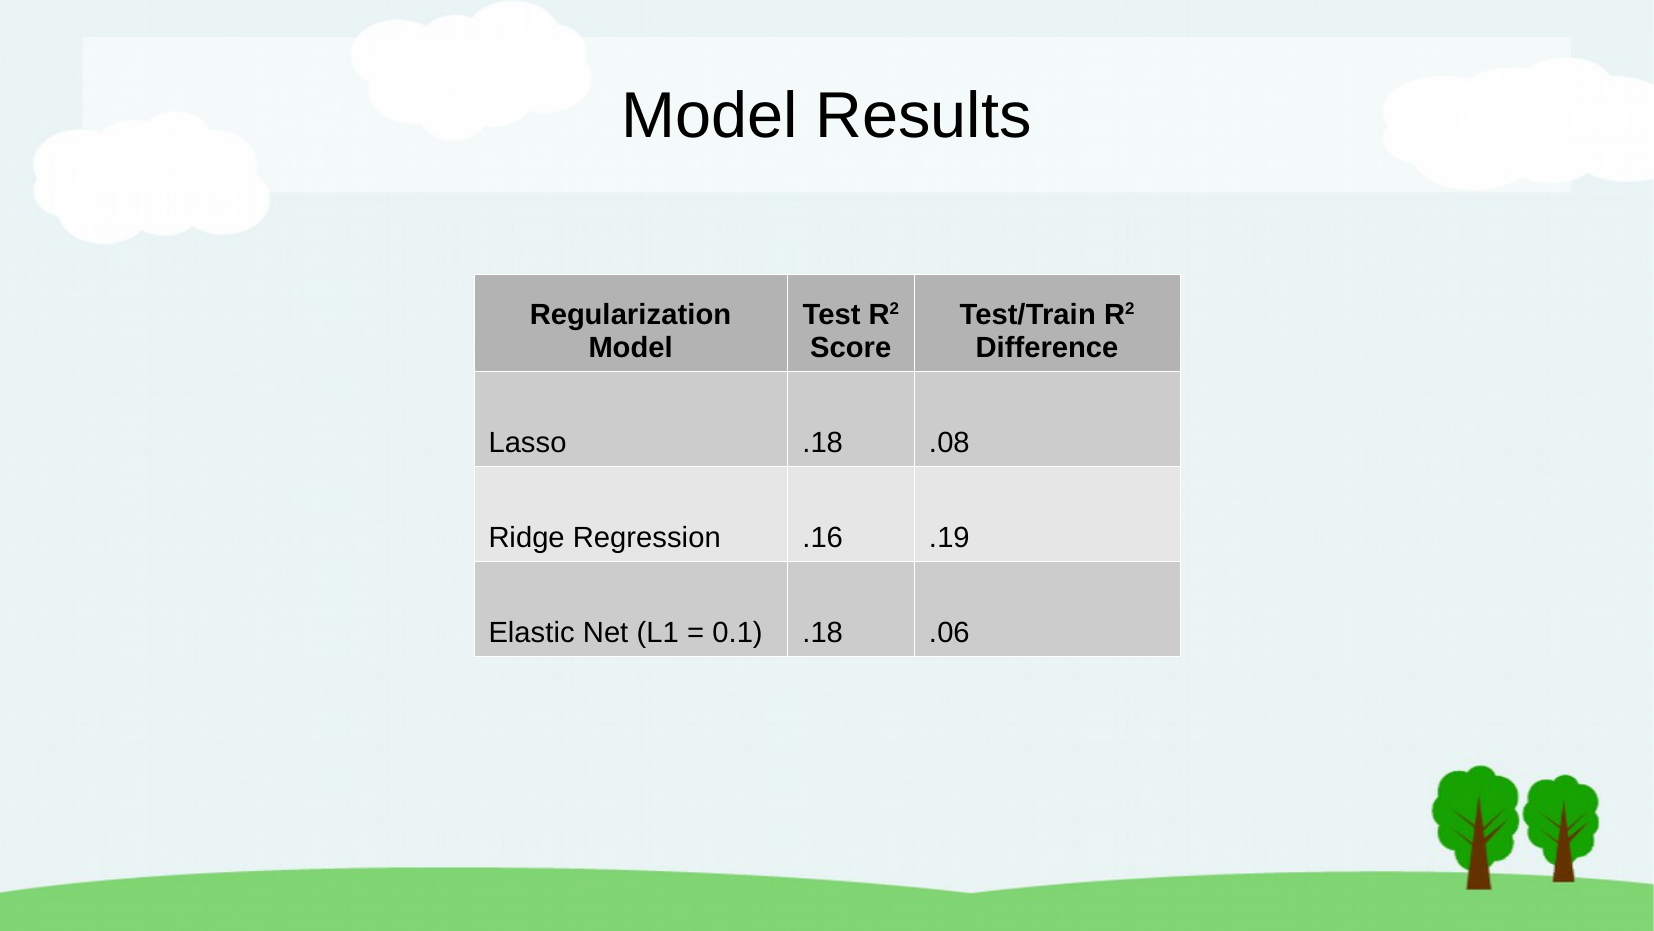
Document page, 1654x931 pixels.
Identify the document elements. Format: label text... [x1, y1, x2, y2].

title Model Results [82, 37, 1571, 193]
table_cell .08 [915, 372, 1180, 466]
table_cell Ridge Regression [475, 467, 787, 561]
table_cell .18 [788, 372, 914, 466]
table_cell .18 [788, 562, 914, 656]
table_cell .06 [915, 562, 1180, 656]
table_cell .19 [915, 467, 1180, 561]
table_cell .16 [788, 467, 914, 561]
table_cell Elastic Net (L1 = 0.1) [475, 562, 787, 656]
table_header Test/Train R2 Difference [915, 275, 1180, 371]
table_header Regularization Model [475, 275, 787, 371]
table_header Test R2 Score [788, 275, 914, 371]
picture [0, 0, 1654, 931]
table_cell Lasso [475, 372, 787, 466]
